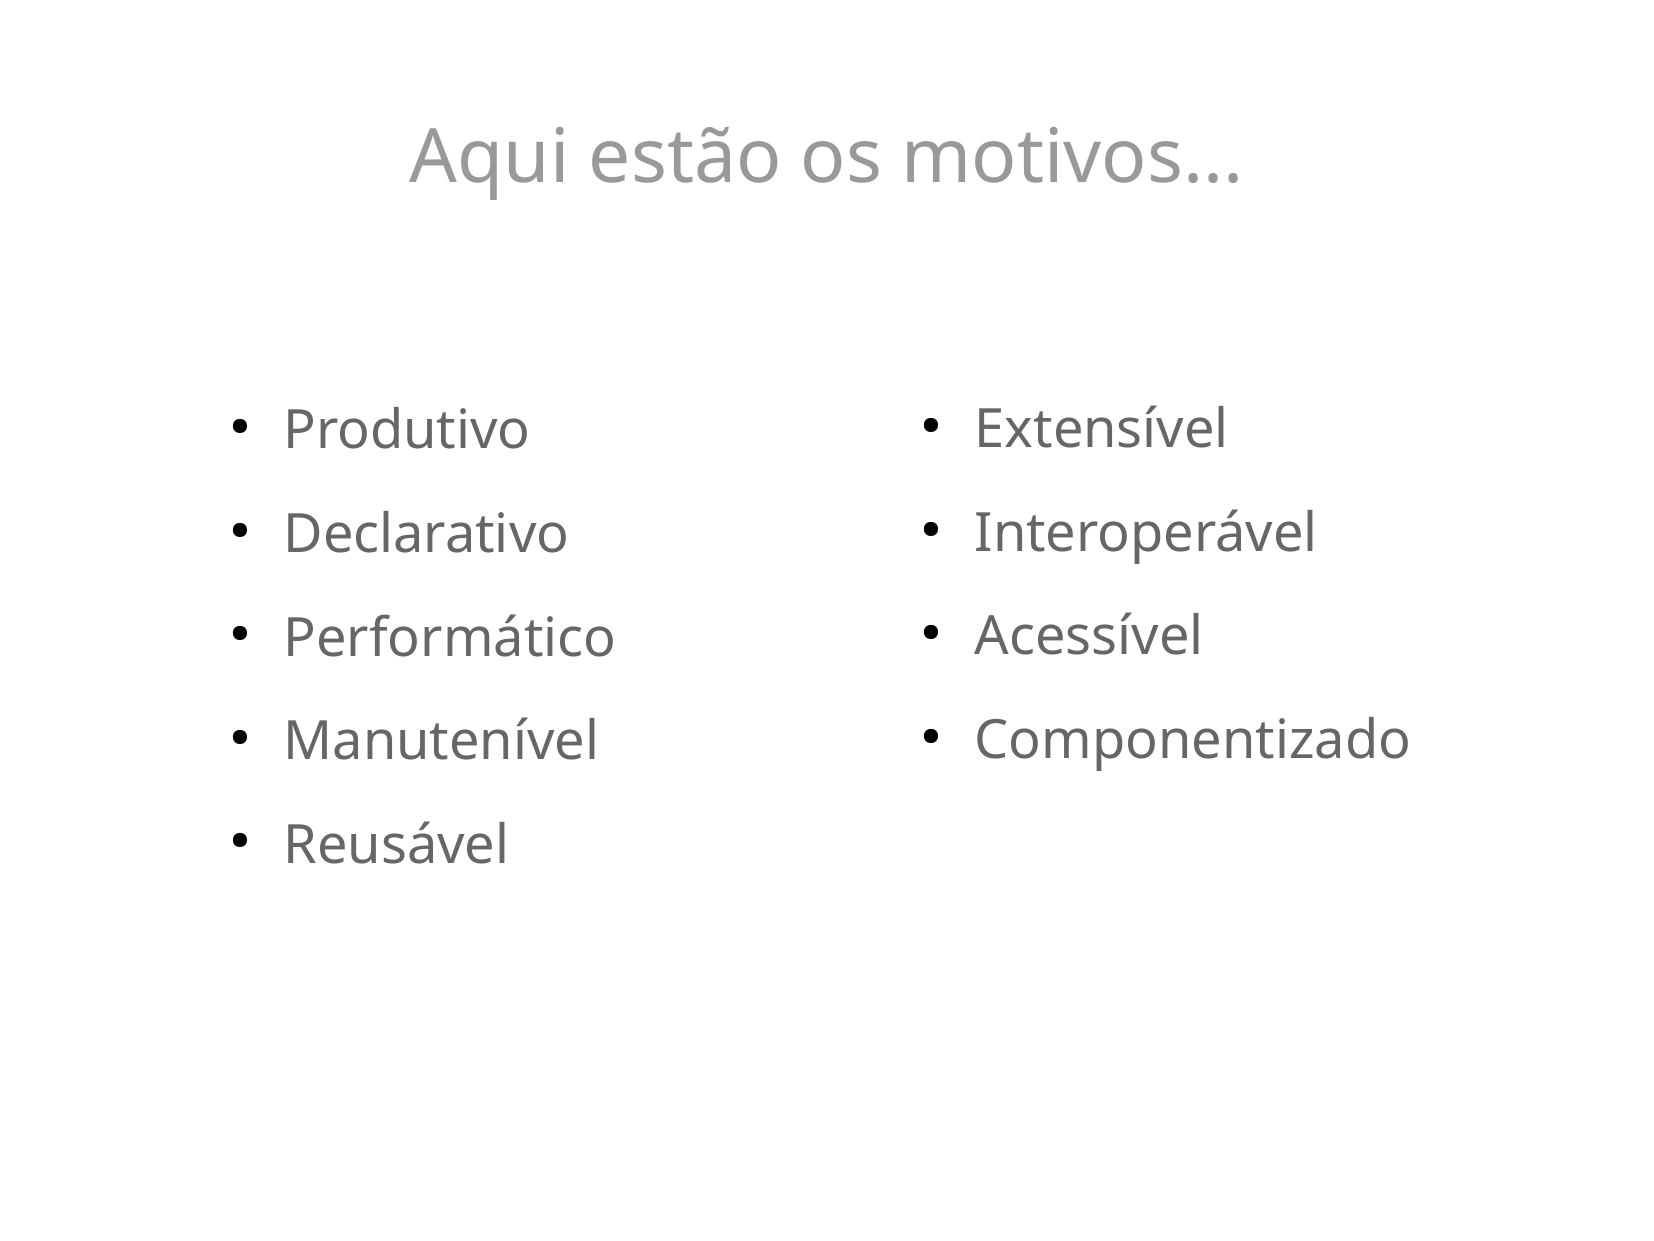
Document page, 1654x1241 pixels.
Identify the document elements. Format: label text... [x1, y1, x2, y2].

list Produtivo Declarativo Performático Manutenível Reusável [212, 391, 792, 1111]
title Aqui estão os motivos... [82, 49, 1571, 257]
list Extensível Interoperável Acessível Componentizado [903, 389, 1489, 1109]
